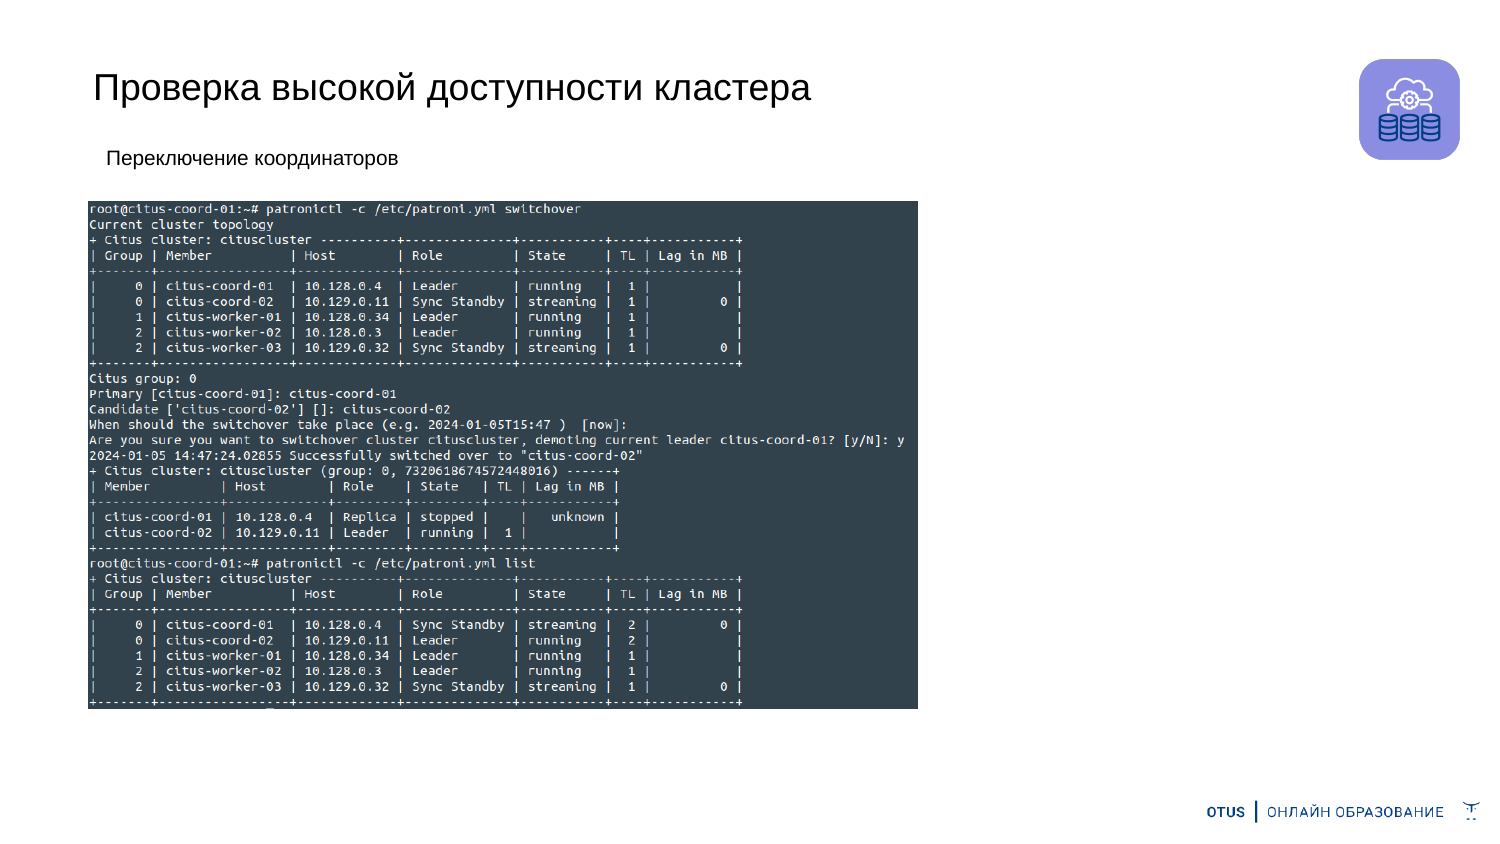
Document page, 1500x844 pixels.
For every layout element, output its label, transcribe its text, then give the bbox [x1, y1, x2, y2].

text_box Переключение координаторов [91, 139, 414, 178]
text_box Проверка высокой доступности кластера [78, 59, 827, 116]
picture [0, 0, 1500, 844]
